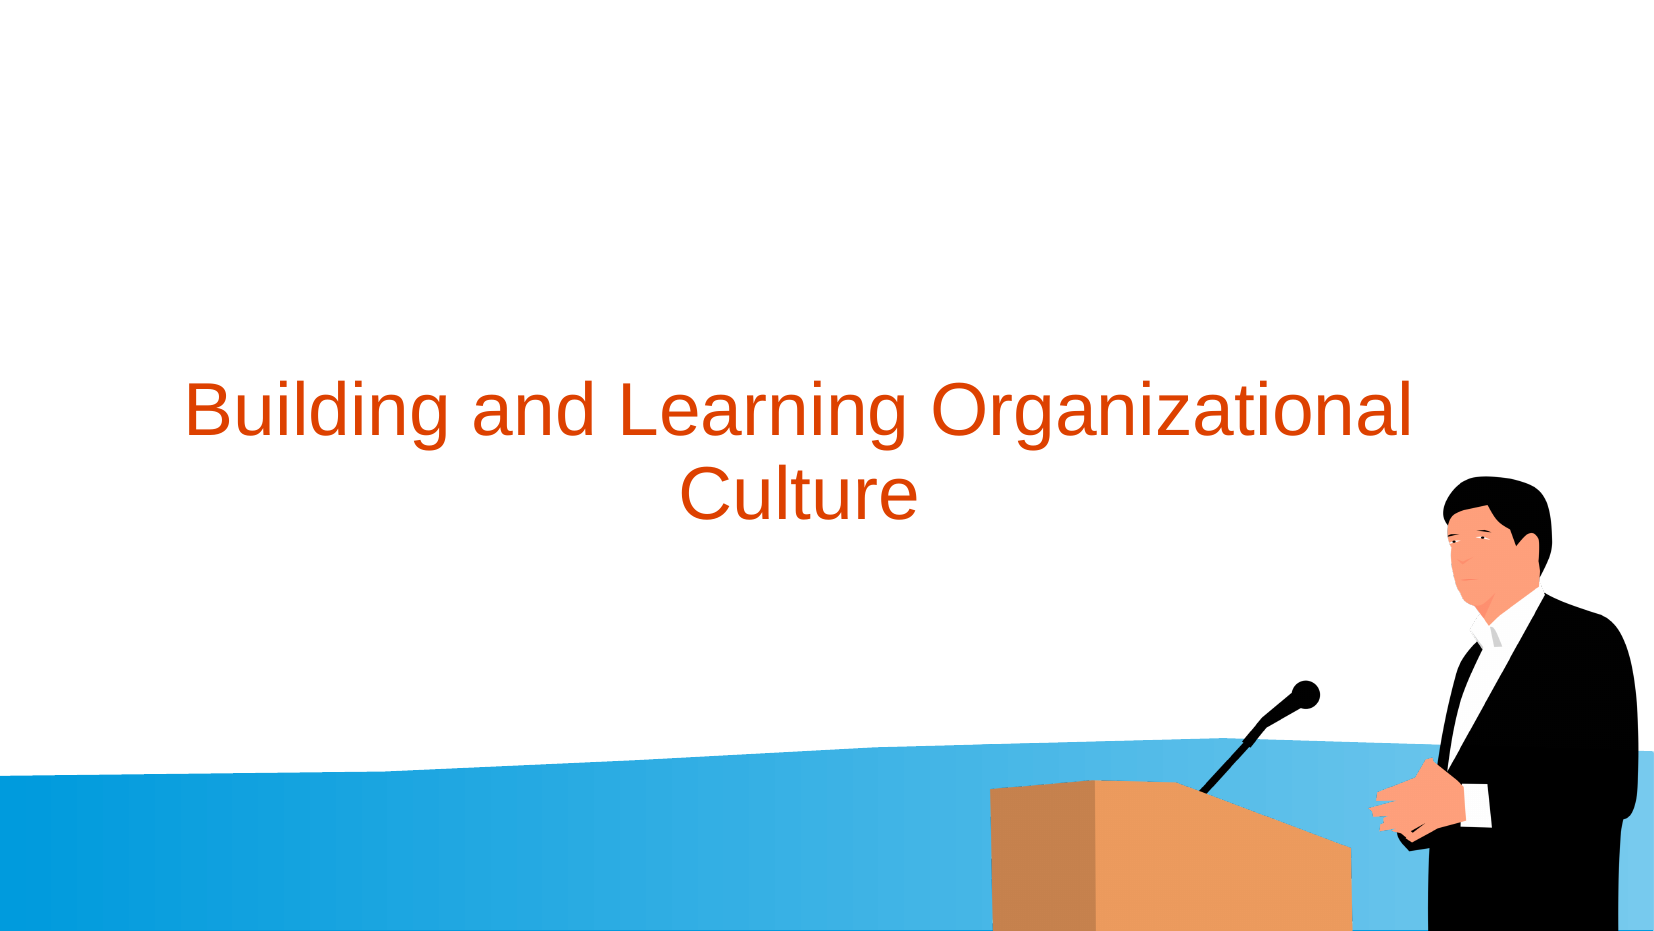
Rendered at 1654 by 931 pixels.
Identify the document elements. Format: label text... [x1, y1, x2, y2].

subtitle Building and Learning Organizational Culture [61, 41, 1538, 863]
picture [926, 359, 1654, 931]
